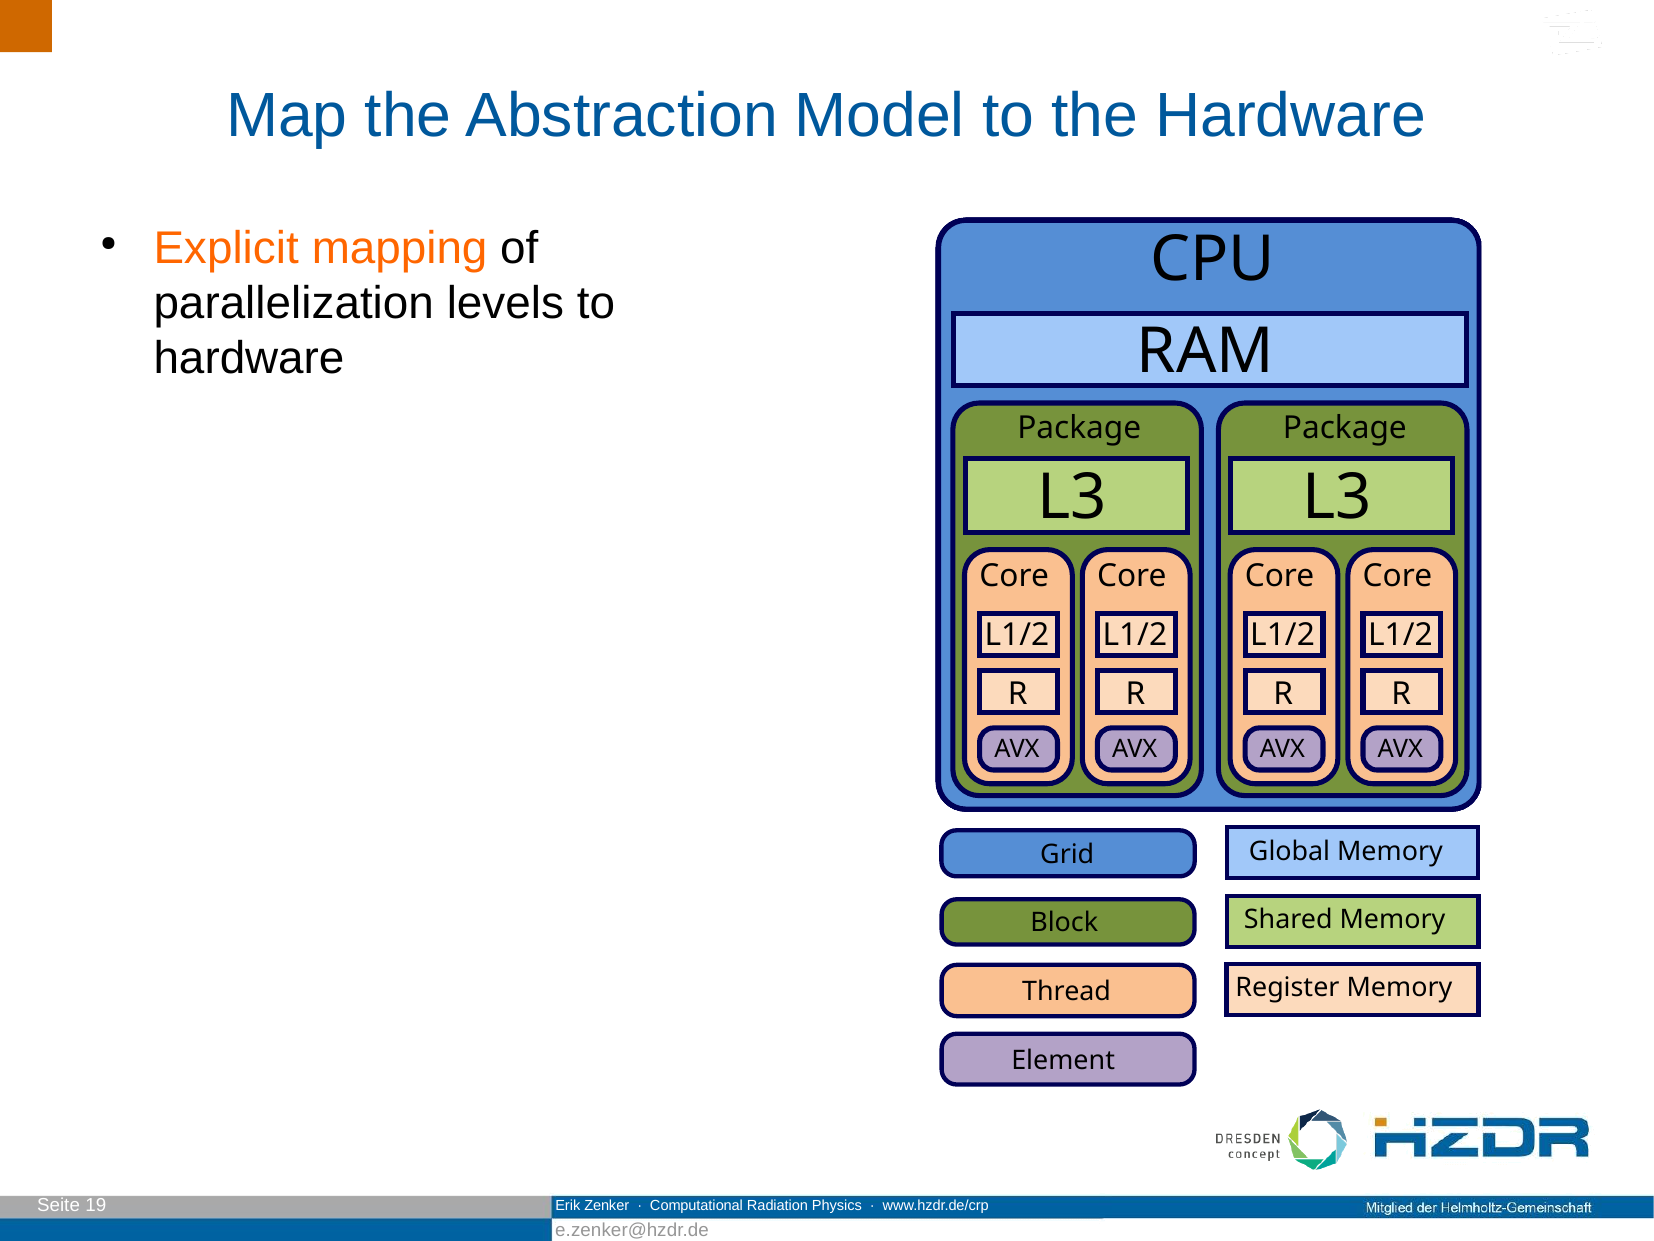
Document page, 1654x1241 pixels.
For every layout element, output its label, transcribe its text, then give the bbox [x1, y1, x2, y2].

title Map the Abstraction Model to the Hardware [82, 37, 1571, 193]
list Explicit mapping of parallelization levels to hardware [82, 217, 809, 1087]
picture [0, 0, 1654, 1241]
